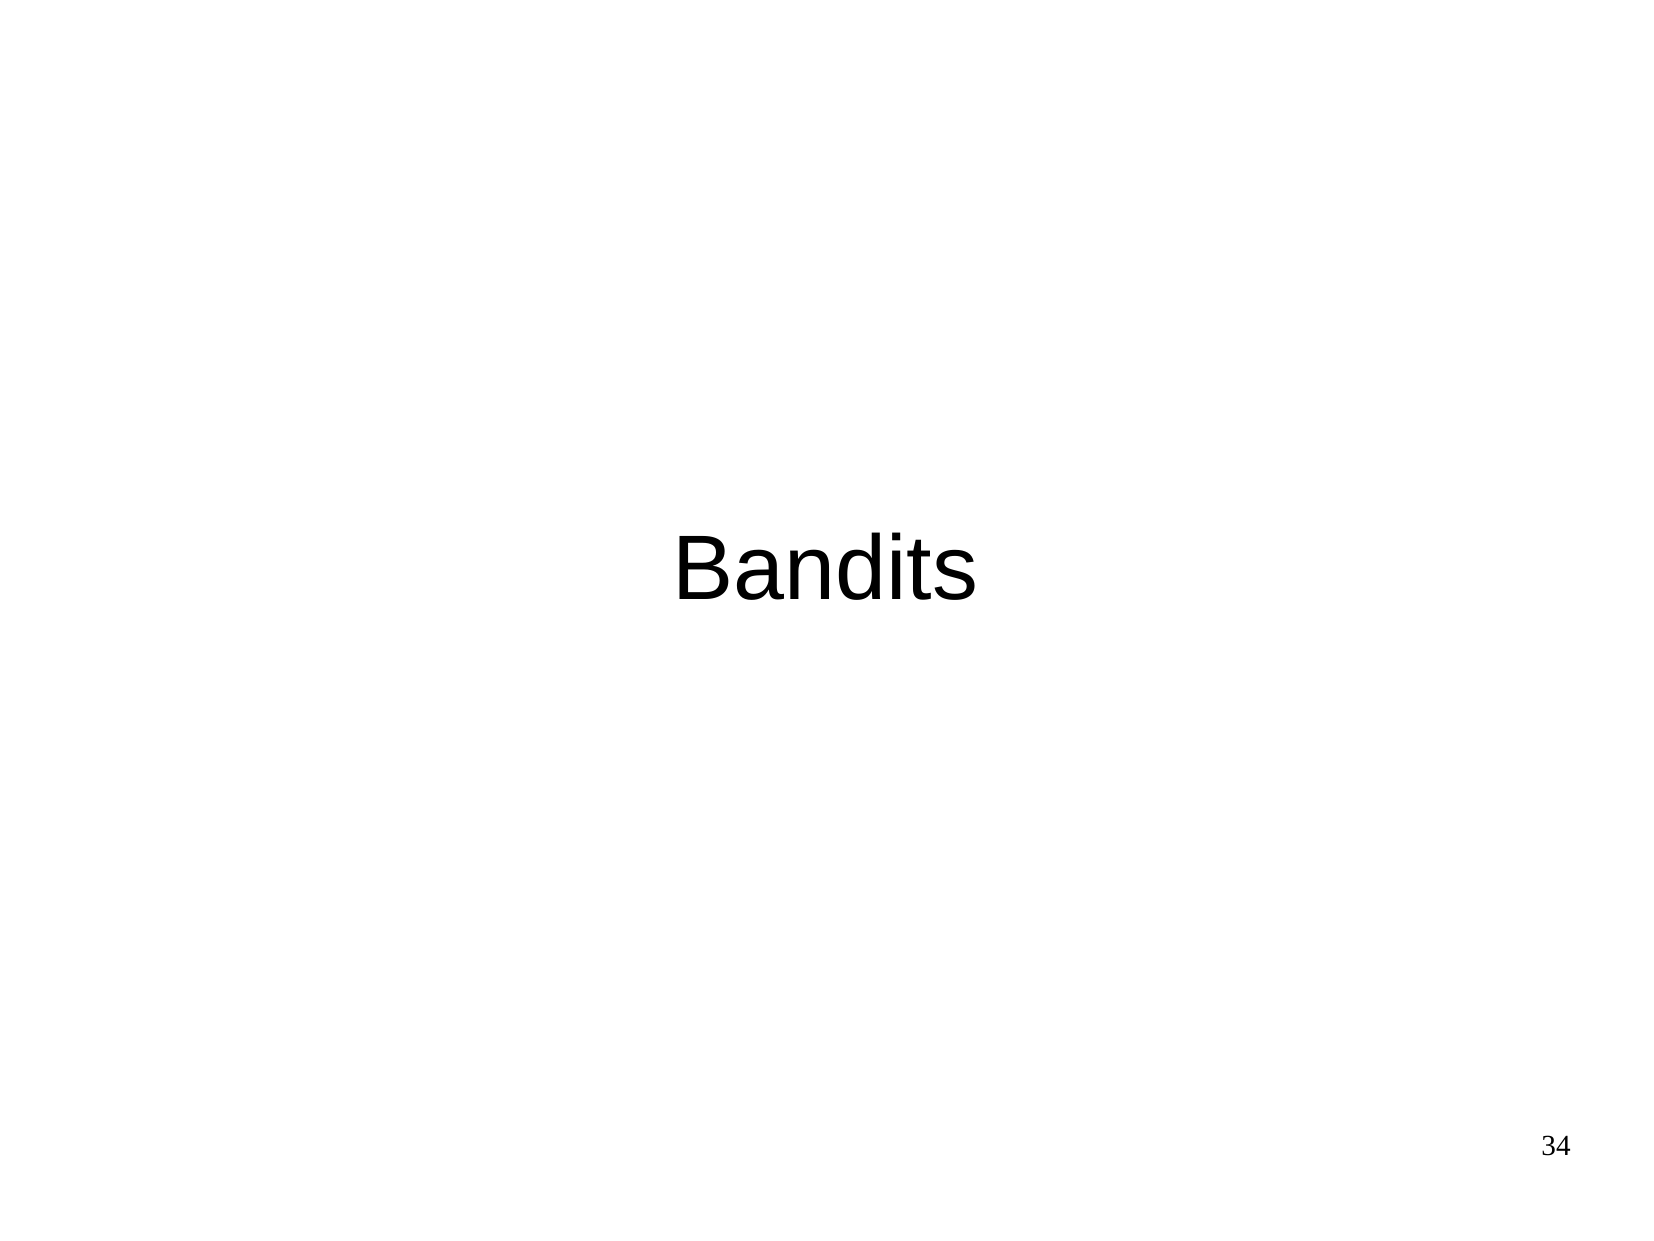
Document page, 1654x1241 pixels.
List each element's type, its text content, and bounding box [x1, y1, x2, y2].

text_box Bandits [0, 311, 1654, 723]
